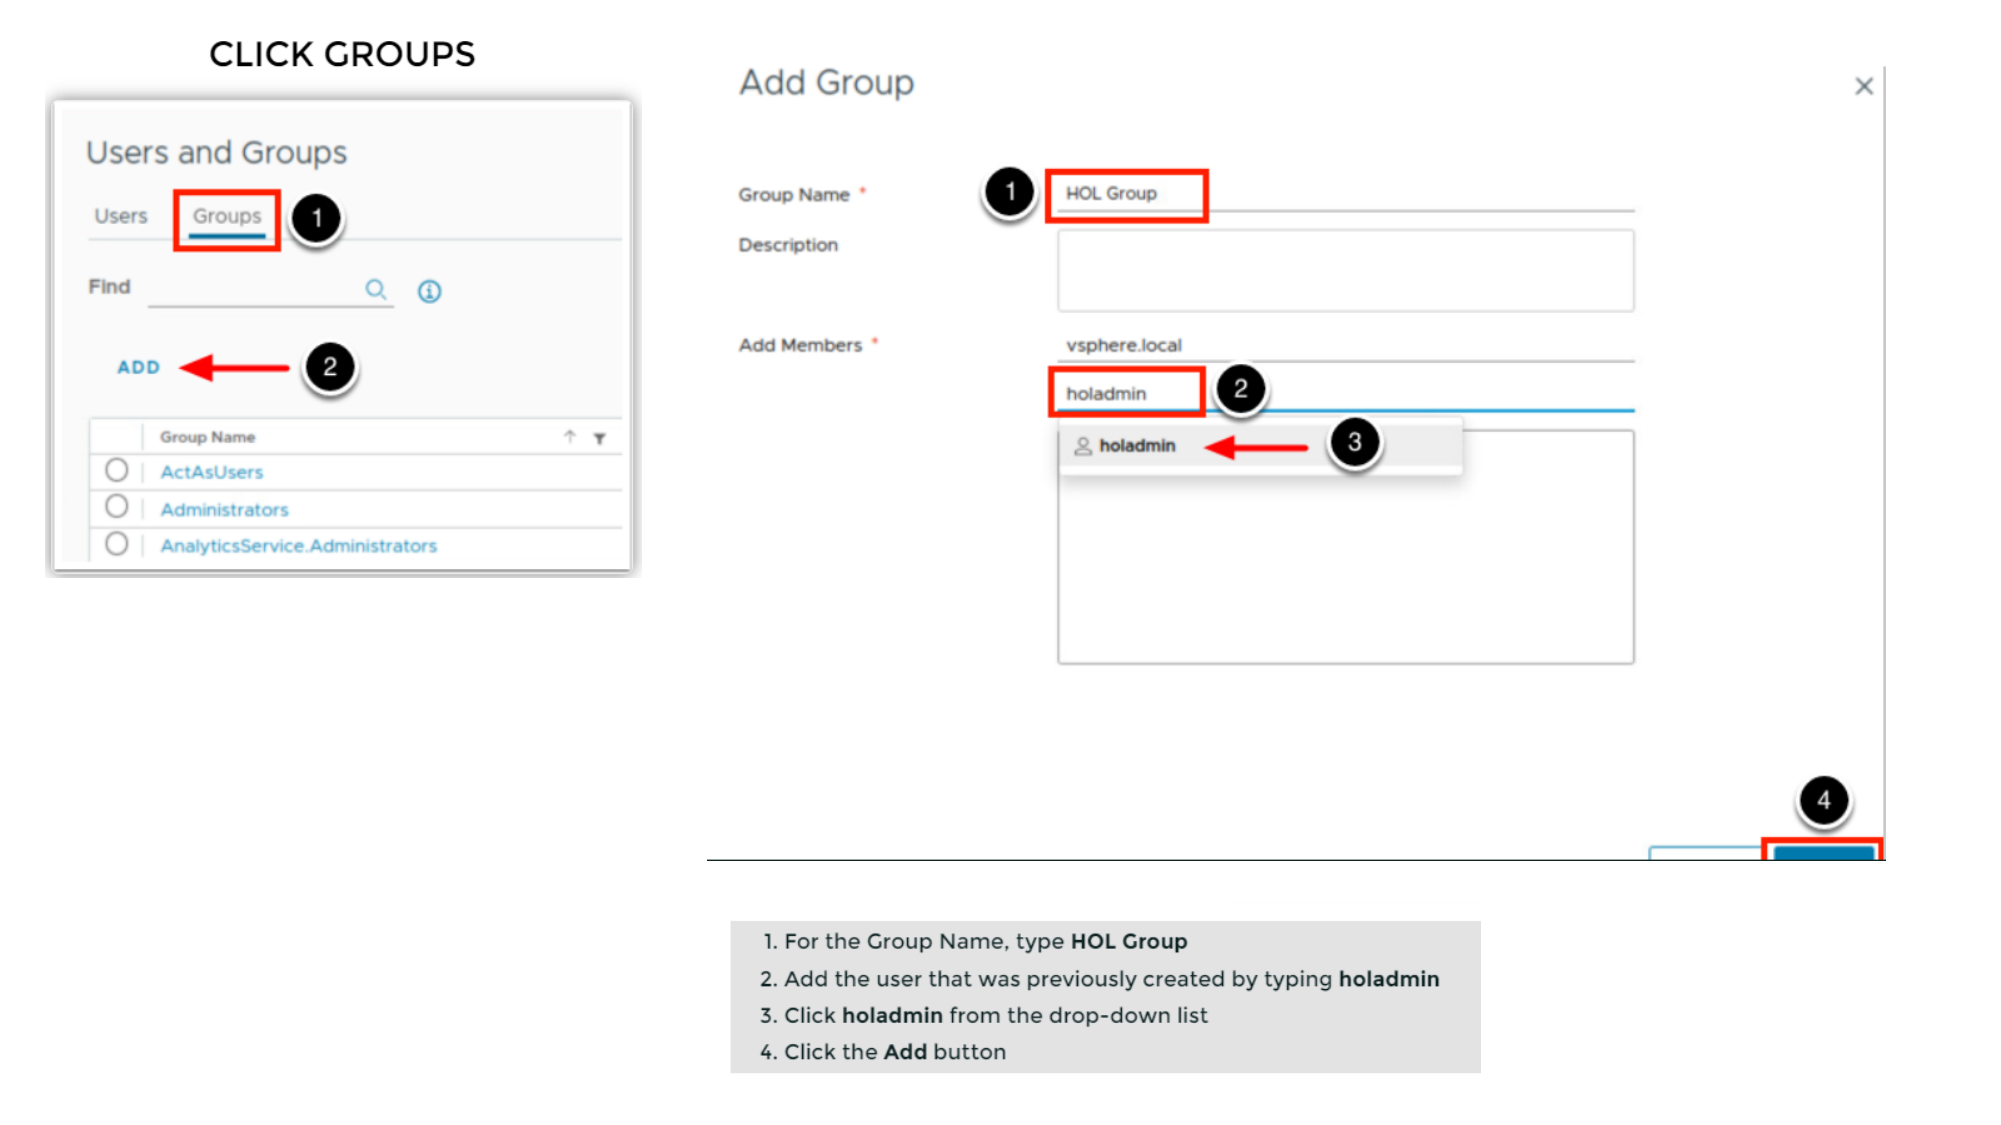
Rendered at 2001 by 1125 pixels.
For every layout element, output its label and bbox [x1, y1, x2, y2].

picture [722, 901, 1481, 1077]
picture [45, 20, 642, 578]
picture [707, 64, 1886, 861]
